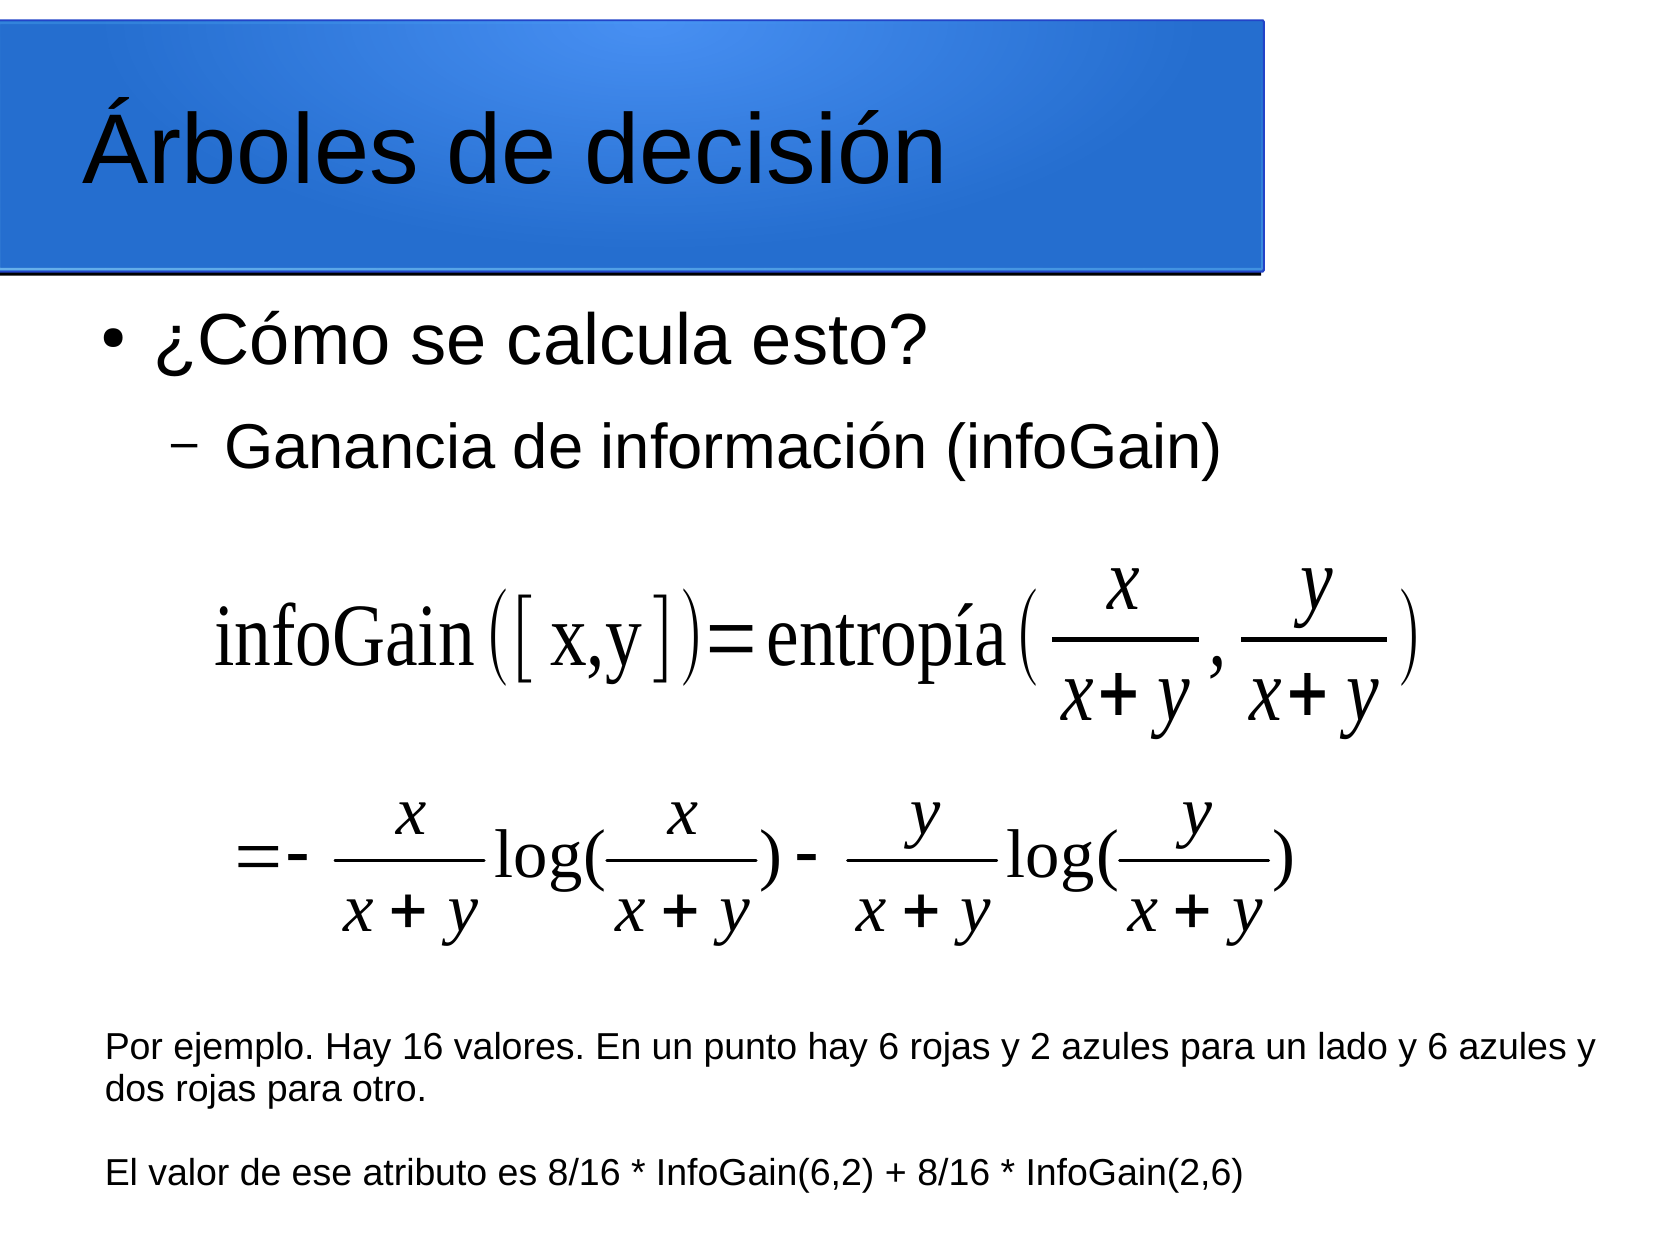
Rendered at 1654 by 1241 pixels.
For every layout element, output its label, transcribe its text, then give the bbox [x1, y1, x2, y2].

list ¿Cómo se calcula esto? Ganancia de información (infoGain) [82, 299, 1571, 1019]
chart [220, 768, 1309, 959]
chart [195, 531, 1445, 743]
text_box Por ejemplo. Hay 16 valores. En un punto hay 6 rojas y 2 azules para un lado y 6 azules y dos rojas para otro. El valor de ese atributo es 8/16 * InfoGain(6,2) + 8/16 * InfoGain(2,6) [90, 1018, 1636, 1202]
title Árboles de decisión [82, 47, 1235, 252]
